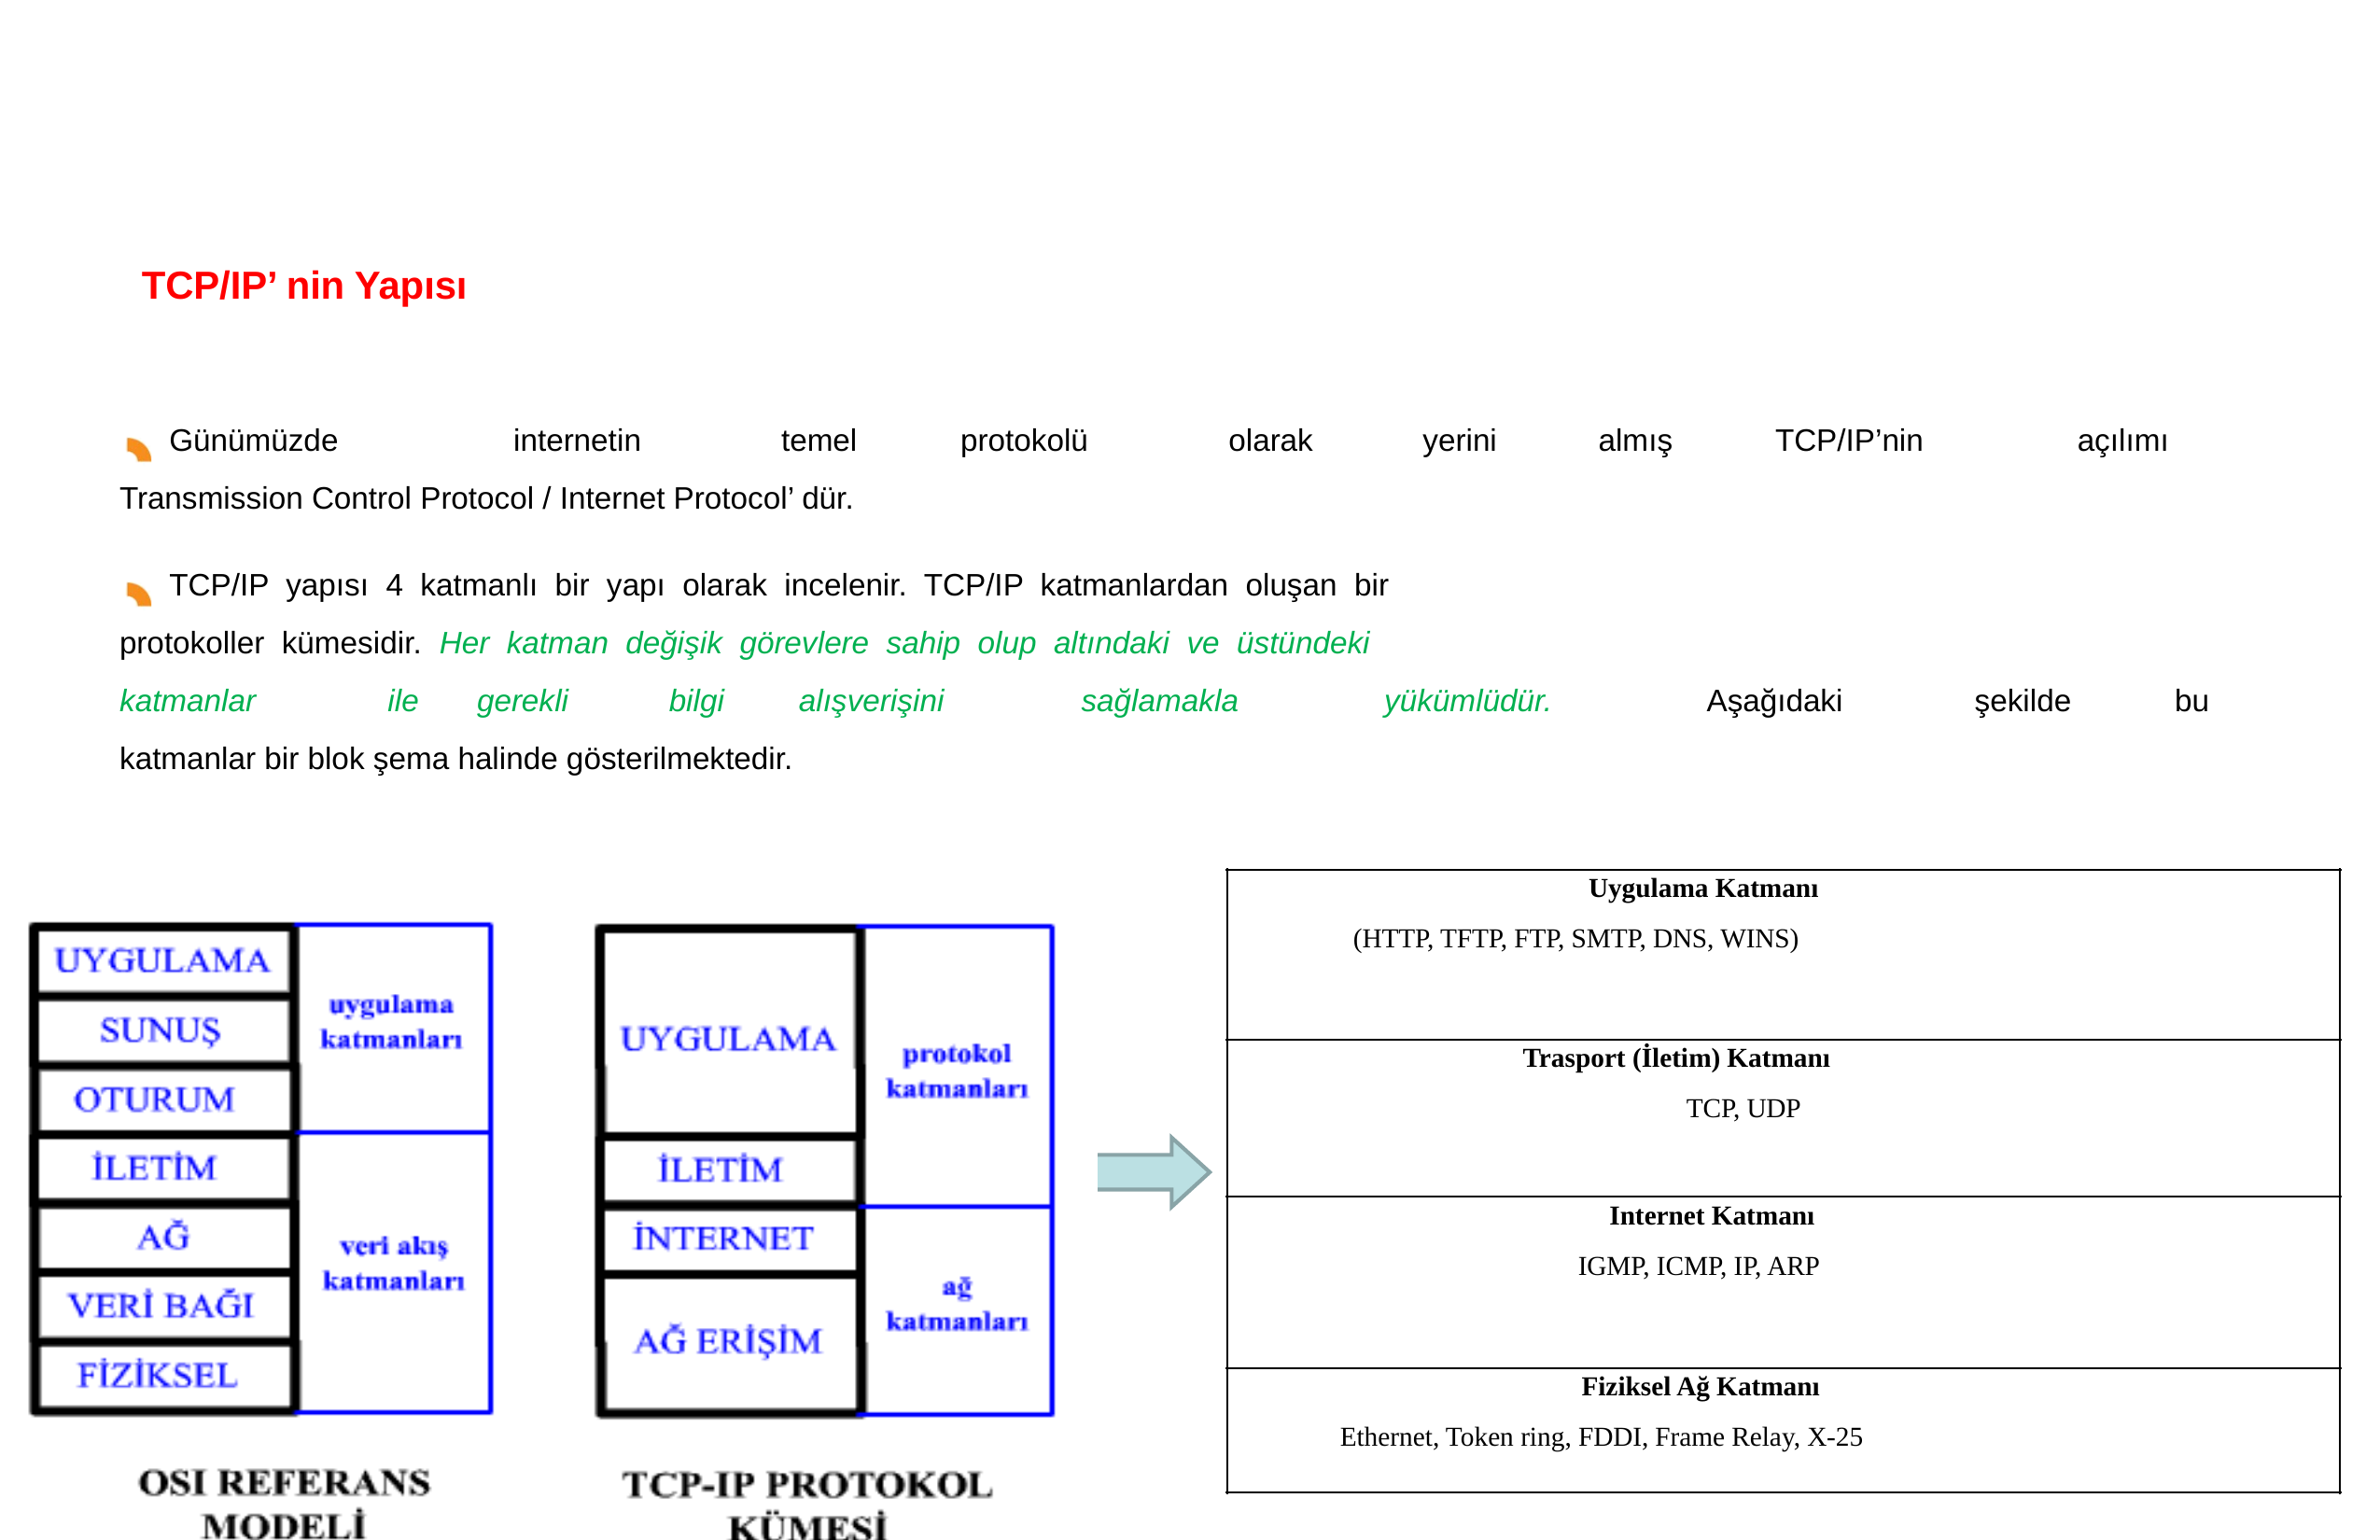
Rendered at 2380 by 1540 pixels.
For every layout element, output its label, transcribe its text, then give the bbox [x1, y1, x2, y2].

picture [0, 896, 1098, 1540]
text_box açılımı [2077, 423, 2248, 485]
text_box yükümlüdür. [1384, 683, 1687, 746]
text_box Trasport (İletim) Katmanı [1522, 1043, 2063, 1097]
text_box alışverişini [798, 683, 1061, 741]
text_box gerekli [477, 683, 649, 741]
text_box sağlamakla [1081, 683, 1365, 746]
text_box bu [2174, 683, 2248, 746]
text_box Aşağıdaki [1706, 683, 1954, 746]
text_box şekilde [1974, 683, 2155, 746]
text_box katmanlar [119, 683, 367, 741]
text_box almış [1598, 423, 1741, 485]
text_box Internet Katmanı [1609, 1200, 1971, 1251]
text_box (HTTP, TFTP, FTP, SMTP, DNS, WINS) [1244, 923, 2222, 977]
text_box TCP/IP’nin [1774, 423, 2043, 485]
text_box TCP/IP yapısı 4 katmanlı bir yapı olarak incelenir. TCP/IP katmanlardan oluşan bir [161, 567, 2274, 630]
text_box olarak [1228, 423, 1388, 481]
text_box Ethernet, Token ring, FDDI, Frame Relay, X-25 [1339, 1421, 2250, 1477]
text_box IGMP, ICMP, IP, ARP [1577, 1251, 2020, 1305]
picture [119, 433, 160, 468]
text_box katmanlar bir blok şema halinde gösterilmektedir. [119, 741, 1284, 804]
text_box Fiziksel Ağ Katmanı [1581, 1371, 2002, 1421]
text_box Transmission Control Protocol / Internet Protocol’ dür. [119, 481, 1392, 543]
picture [119, 578, 160, 612]
text_box TCP, UDP [1686, 1093, 1898, 1147]
text_box internetin [513, 423, 747, 481]
text_box temel [781, 423, 926, 481]
text_box Uygulama Katmanı [1589, 873, 1993, 923]
text_box [0, 0, 2380, 1540]
text_box TCP/IP’ nin Yapısı [141, 264, 722, 342]
text_box bilgi [668, 683, 778, 741]
text_box protokolü [960, 423, 1194, 481]
text_box Günümüzde [161, 423, 479, 481]
text_box yerini [1422, 423, 1564, 485]
text_box ile [387, 683, 456, 741]
text_box protokoller kümesidir. Her katman değişik görevlere sahip olup altındaki ve üstündeki [119, 625, 2266, 688]
